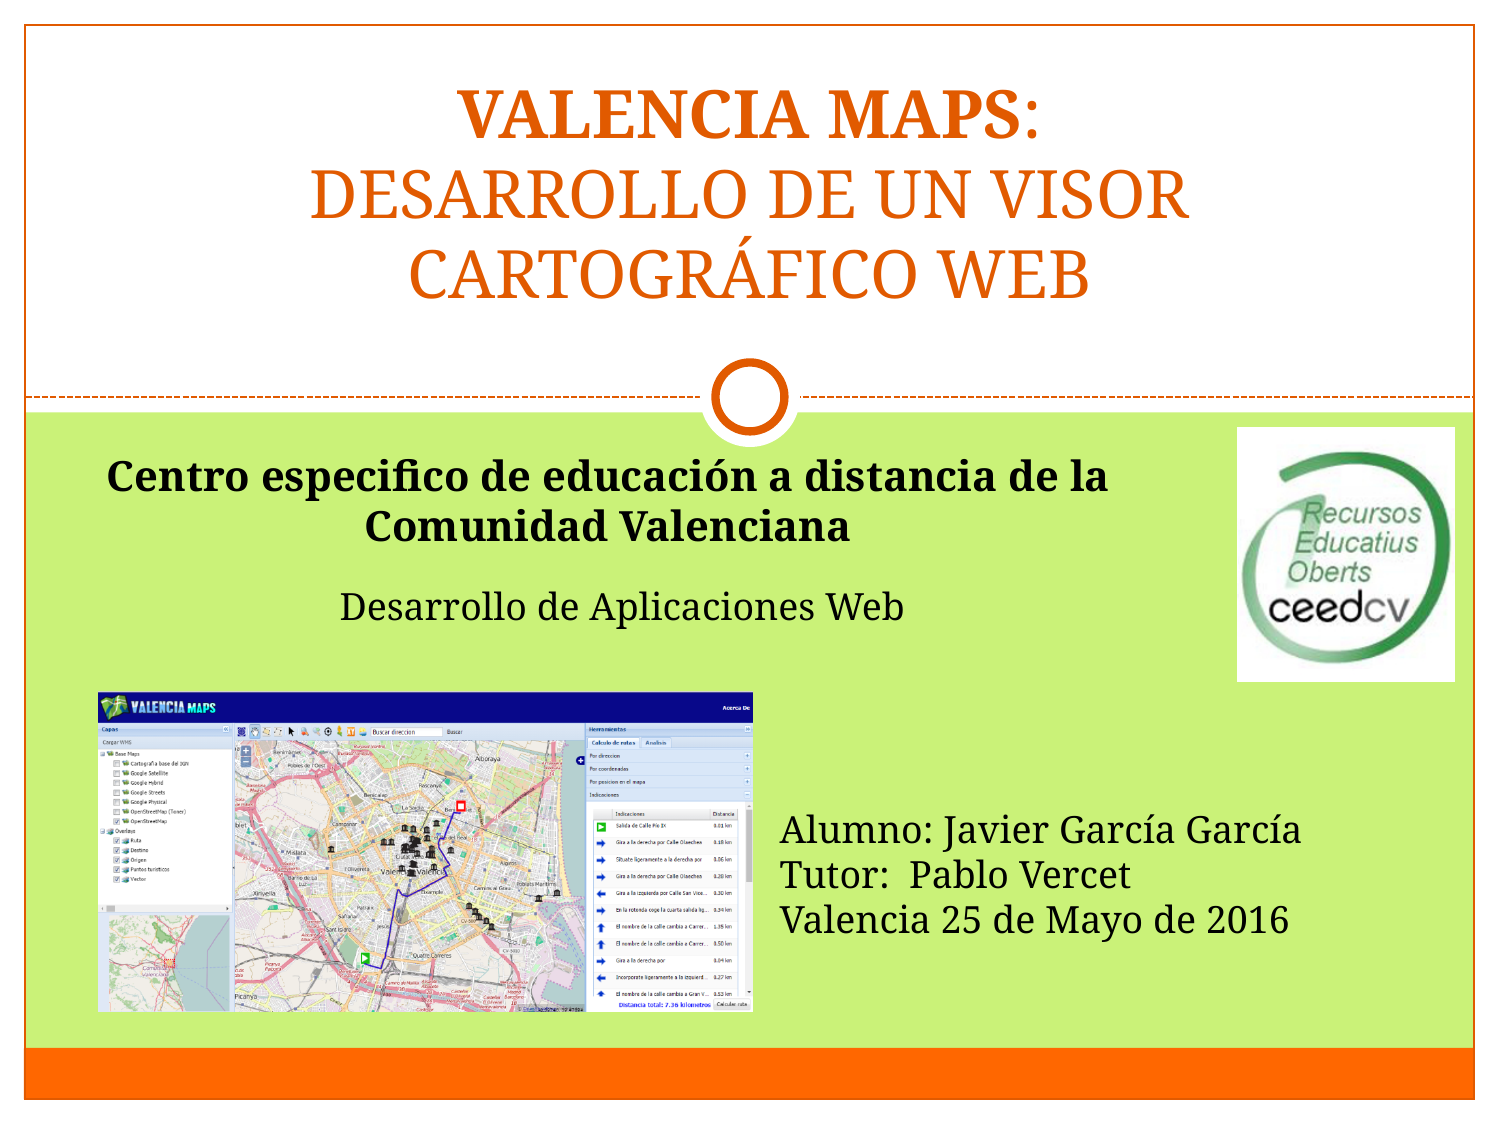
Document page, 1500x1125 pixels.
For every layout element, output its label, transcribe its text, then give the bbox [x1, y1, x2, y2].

text_box Centro especifico de educación a distancia de la Comunidad Valenciana [42, 442, 1174, 558]
text_box Alumno: Javier García García Tutor: Pablo Vercet Valencia 25 de Mayo de 2016 [764, 798, 1456, 949]
picture [1237, 427, 1455, 682]
title VALENCIA MAPS: DESARROLLO DE UN VISOR CARTOGRÁFICO WEB [112, 62, 1388, 350]
text_box Desarrollo de Aplicaciones Web [324, 575, 998, 636]
picture [98, 691, 753, 1012]
